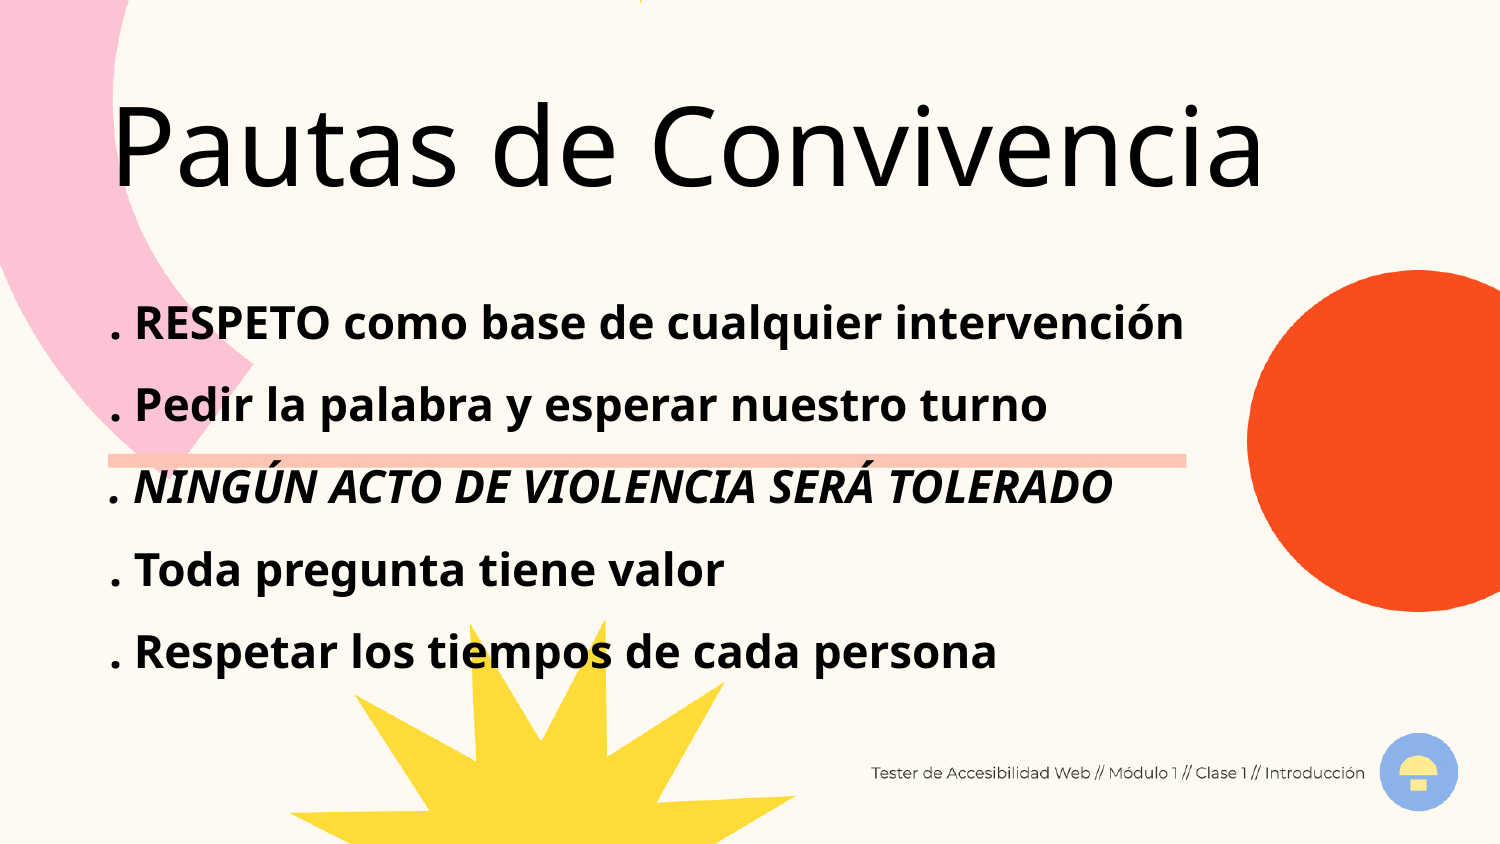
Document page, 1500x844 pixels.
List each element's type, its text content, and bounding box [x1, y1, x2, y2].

text_box . RESPETO como base de cualquier intervención . Pedir la palabra y esperar nuestro turno . NINGÚN ACTO DE VIOLENCIA SERÁ TOLERADO . Toda pregunta tiene valor . Respetar los tiempos de cada persona [94, 250, 1476, 777]
picture [0, 0, 1500, 844]
text_box Pautas de Convivencia [94, 61, 1500, 224]
